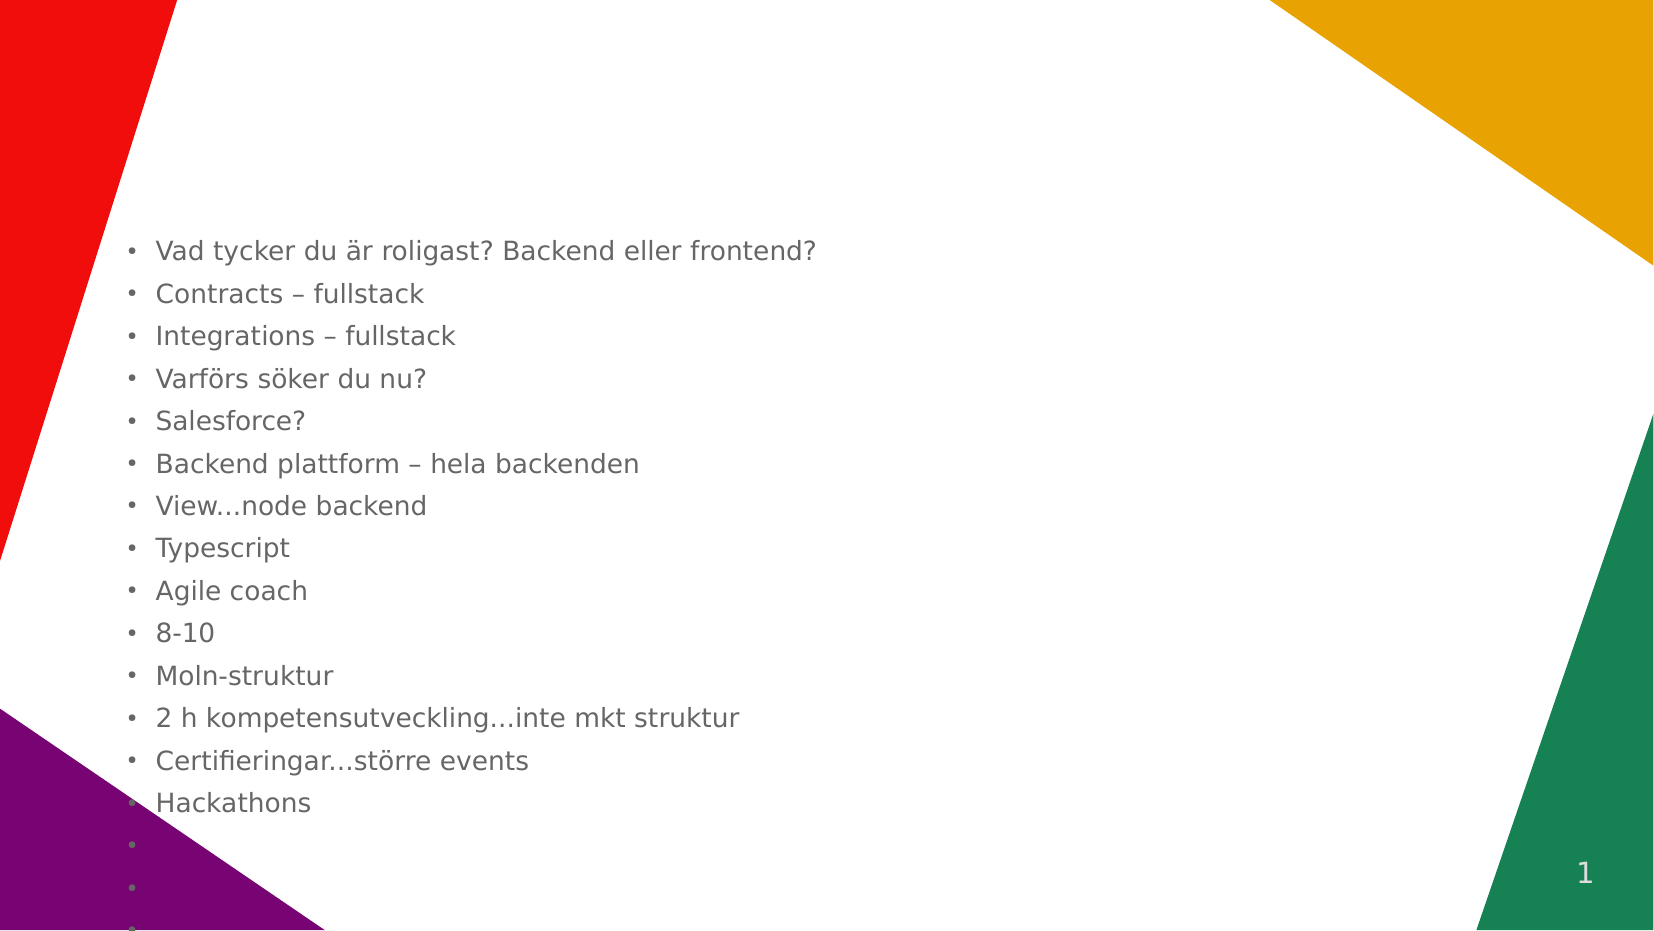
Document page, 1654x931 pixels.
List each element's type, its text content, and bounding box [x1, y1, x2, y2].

list Vad tycker du är roligast? Backend eller frontend? Contracts – fullstack Integrations – fullstack Varförs söker du nu? Salesforce? Backend plattform – hela backenden View...node backend Typescript Agile coach 8-10 Moln-struktur 2 h kompetensutveckling...inte mkt struktur Certifieringar...större events Hackathons [118, 236, 1536, 827]
